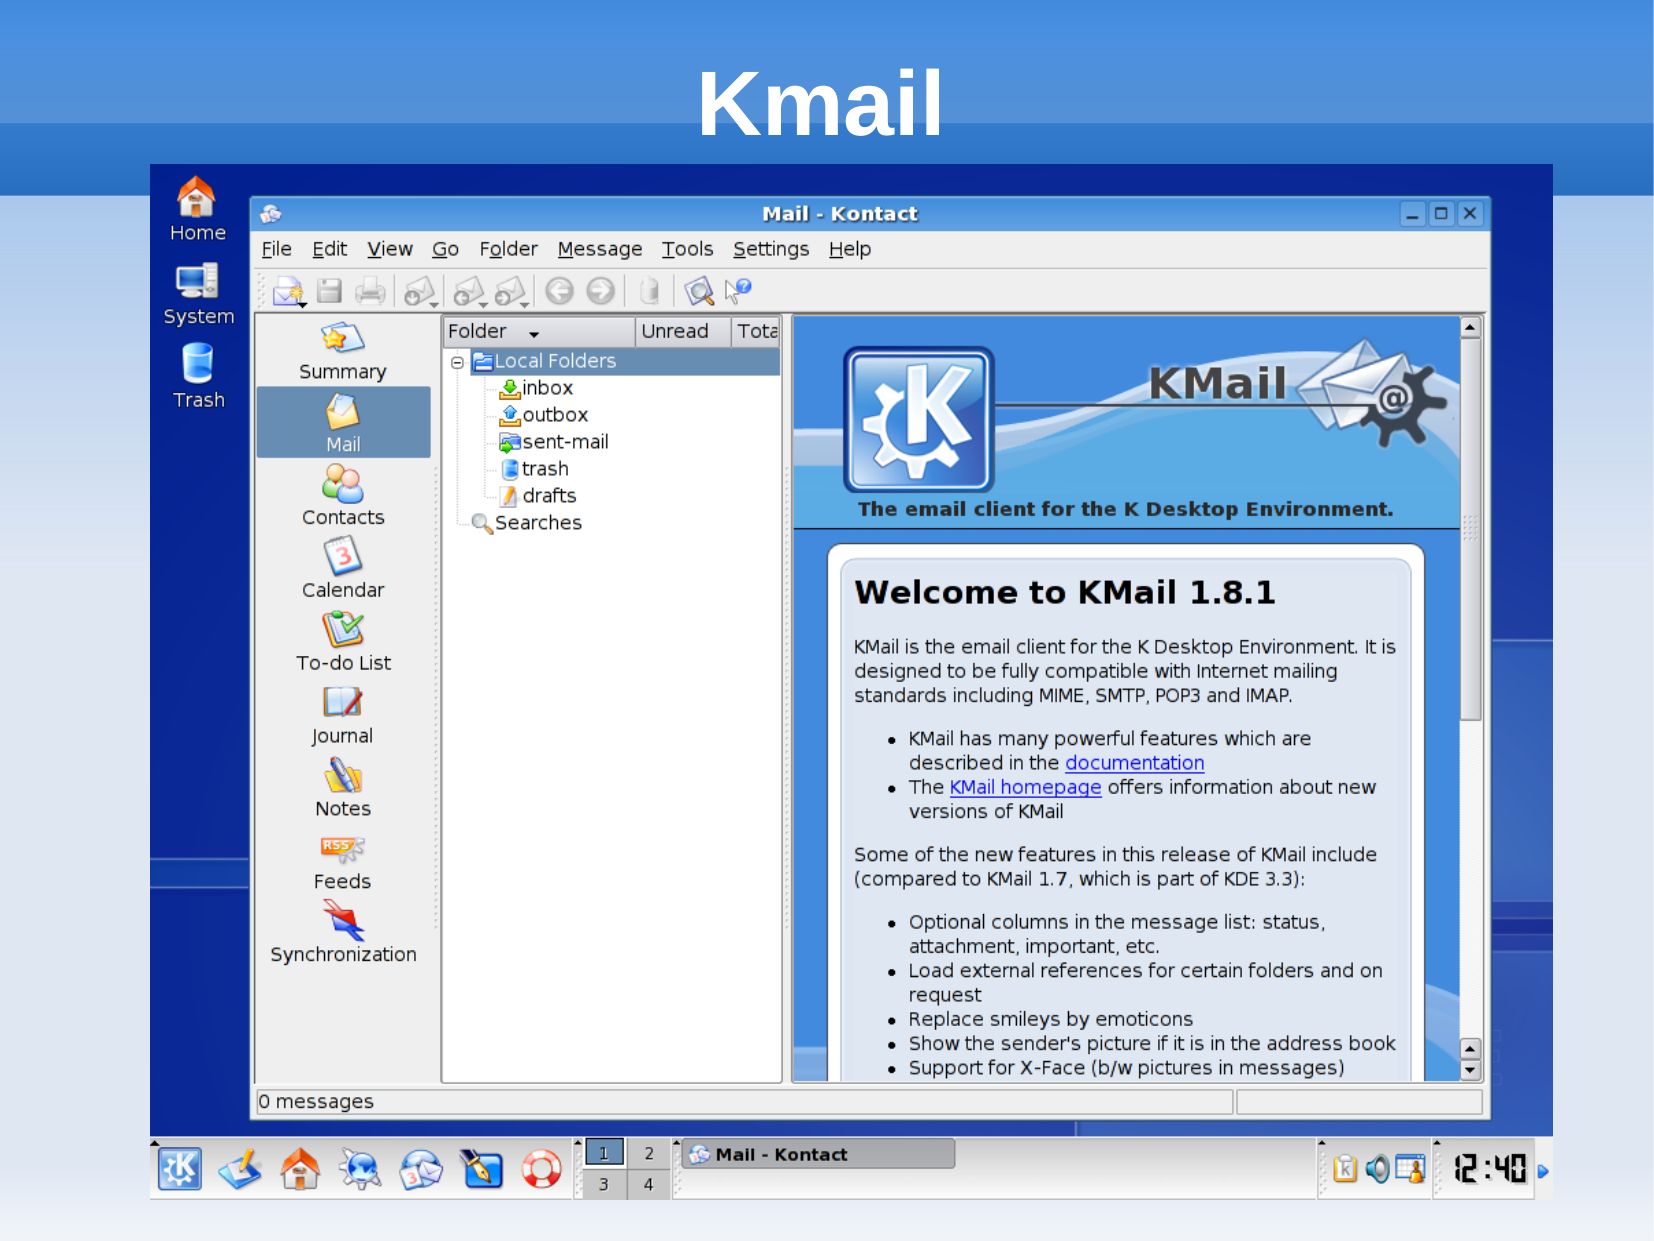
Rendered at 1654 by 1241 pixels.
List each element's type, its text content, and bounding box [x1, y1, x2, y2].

picture [0, 0, 1654, 1241]
title Kmail [76, 7, 1565, 200]
